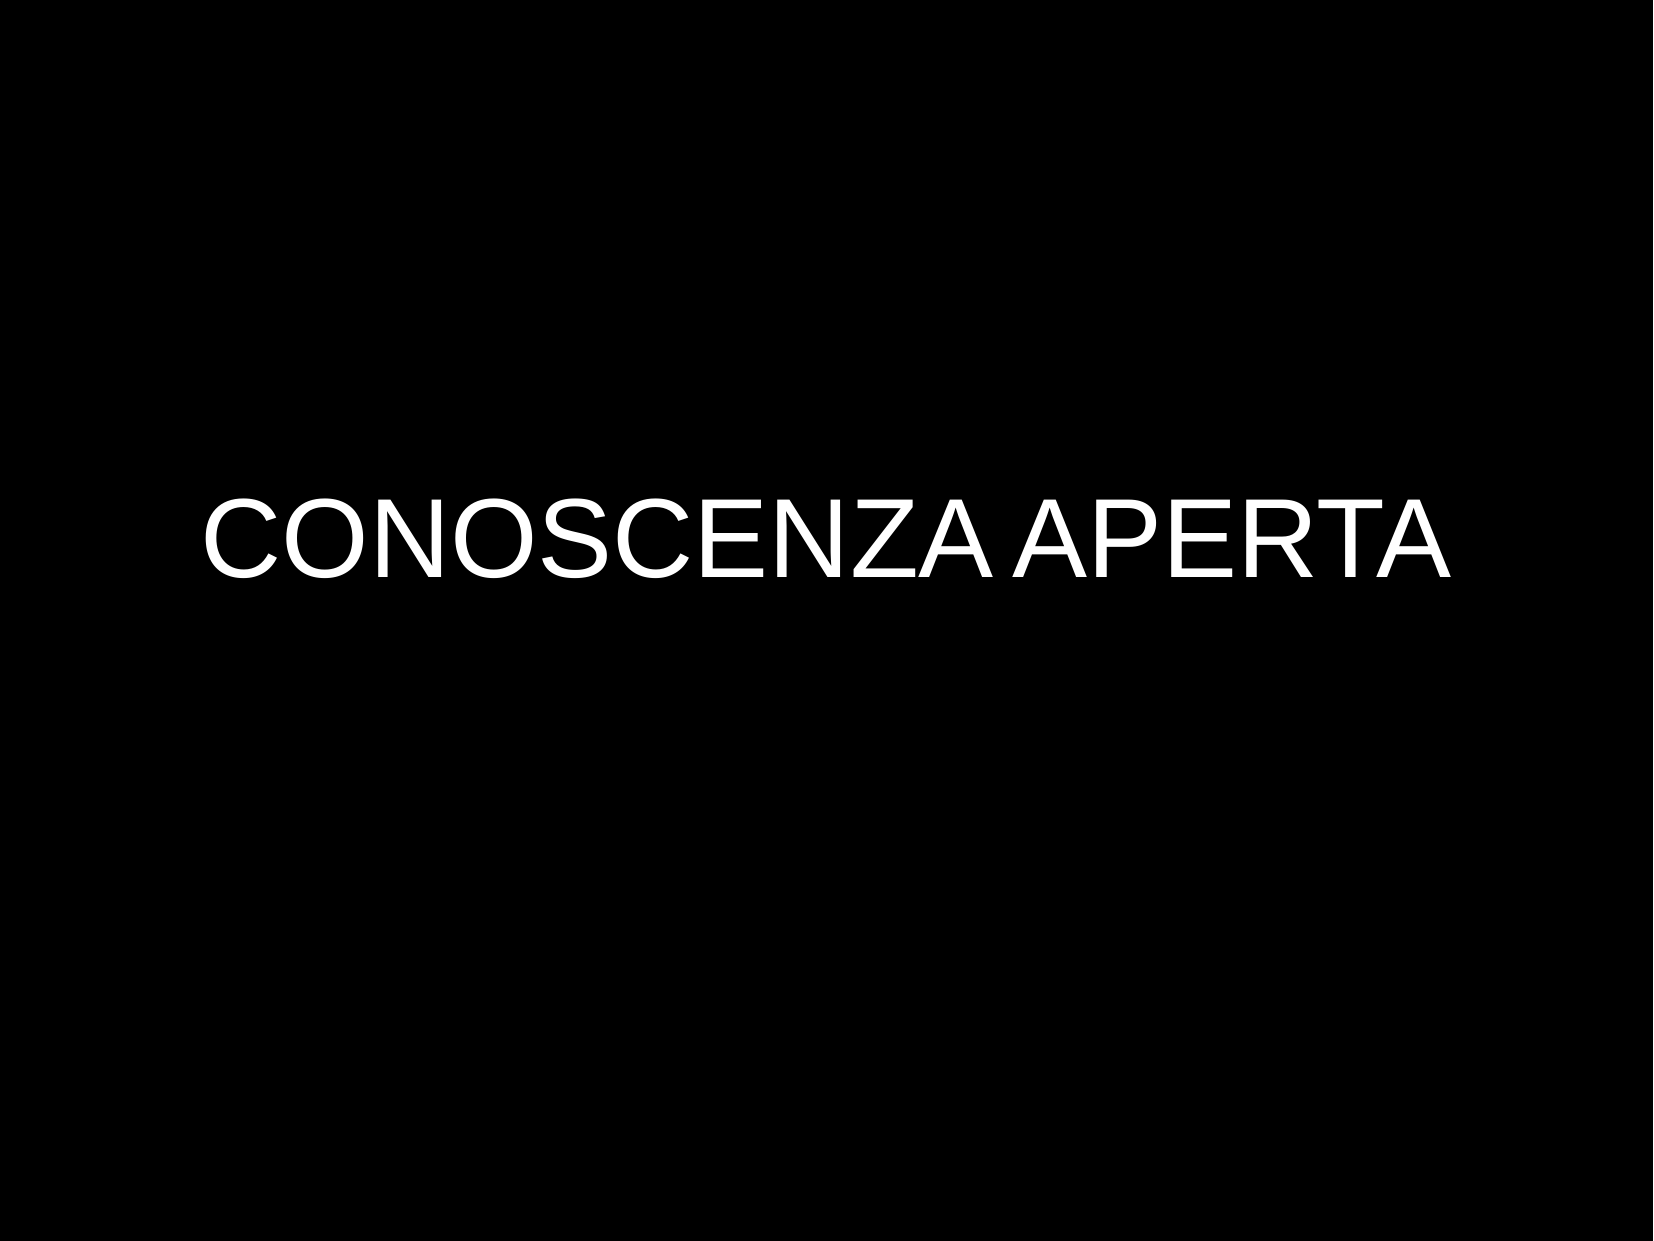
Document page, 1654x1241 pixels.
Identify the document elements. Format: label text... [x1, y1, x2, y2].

text_box CONOSCENZA APERTA [0, 468, 1653, 734]
